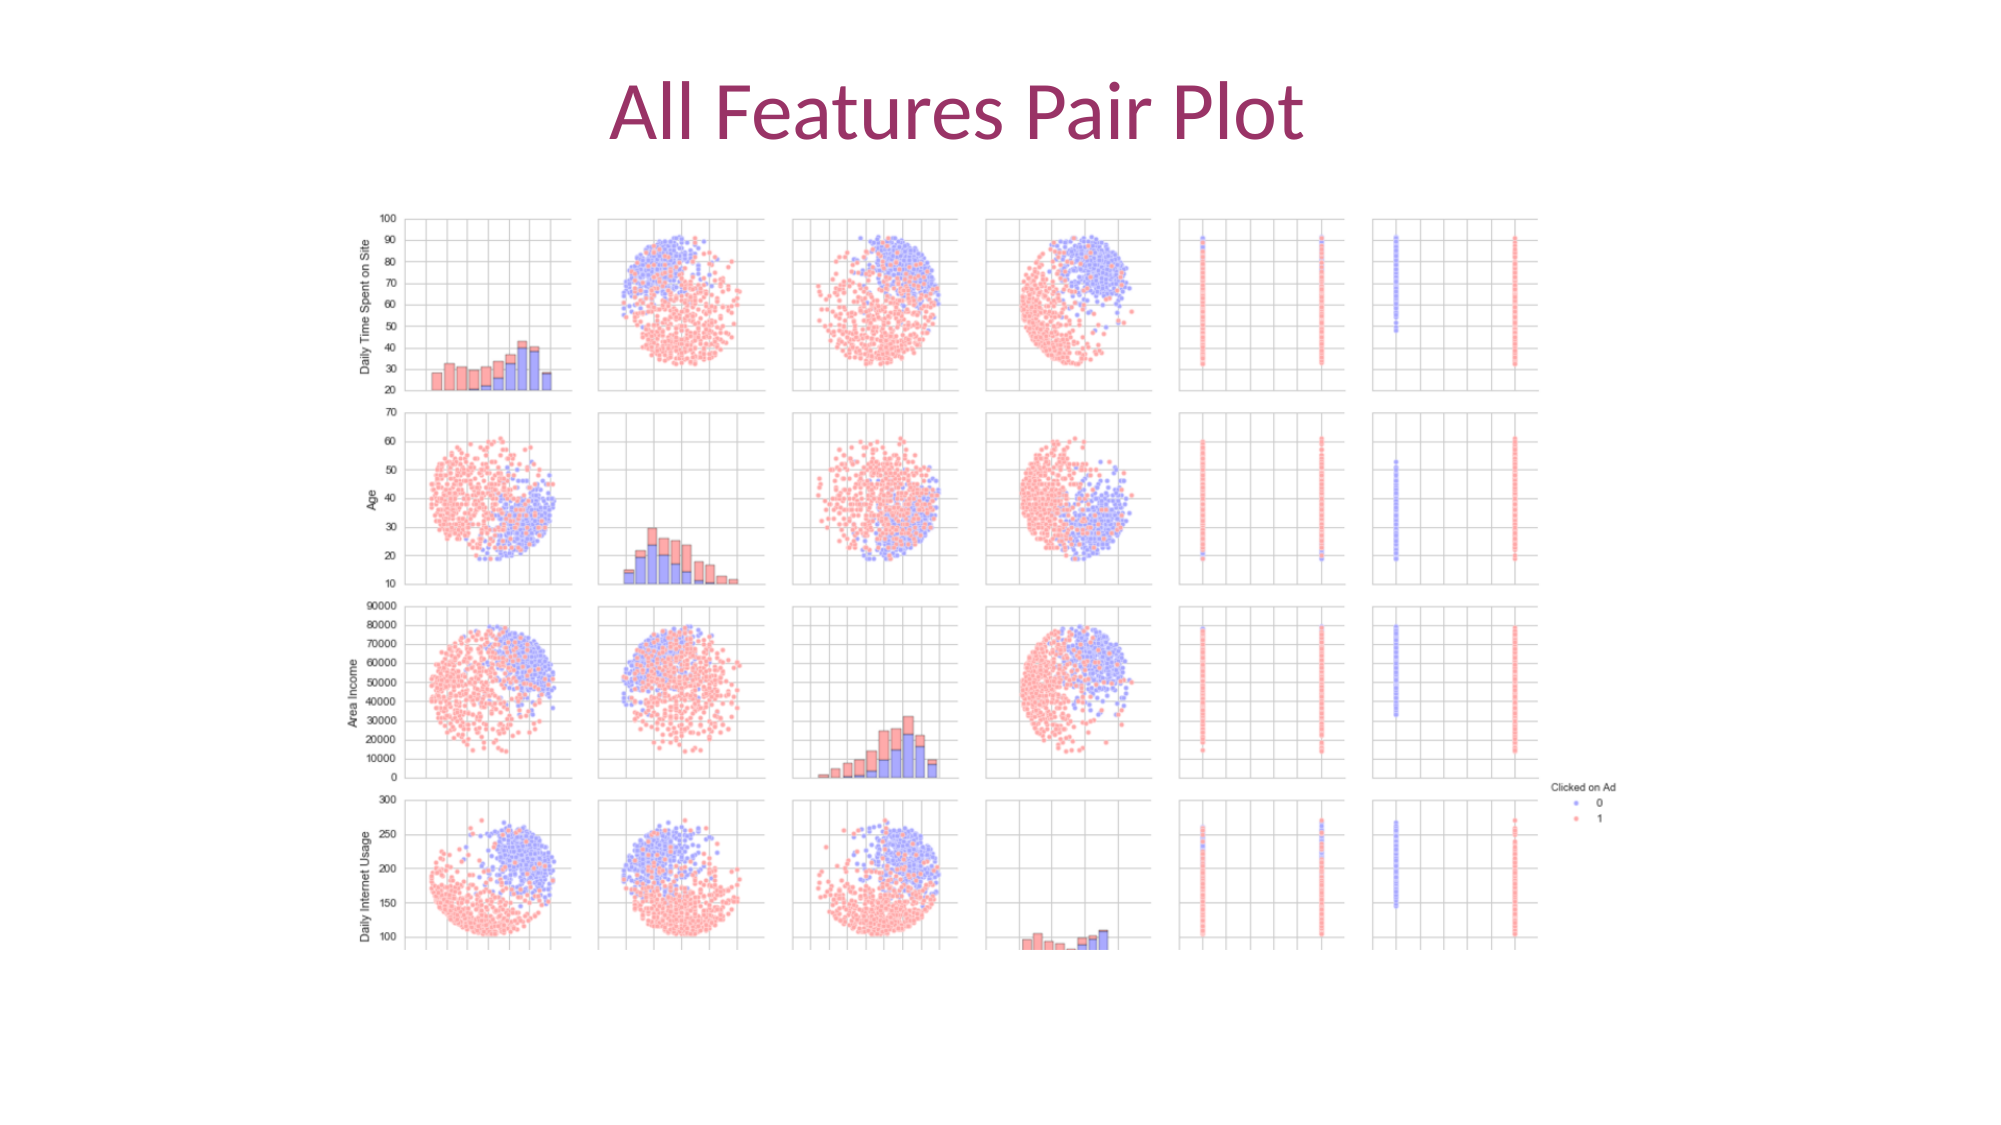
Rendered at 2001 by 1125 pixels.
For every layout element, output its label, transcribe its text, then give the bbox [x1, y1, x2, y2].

picture [288, 240, 1636, 998]
title All Features Pair Plot [105, 60, 1830, 240]
